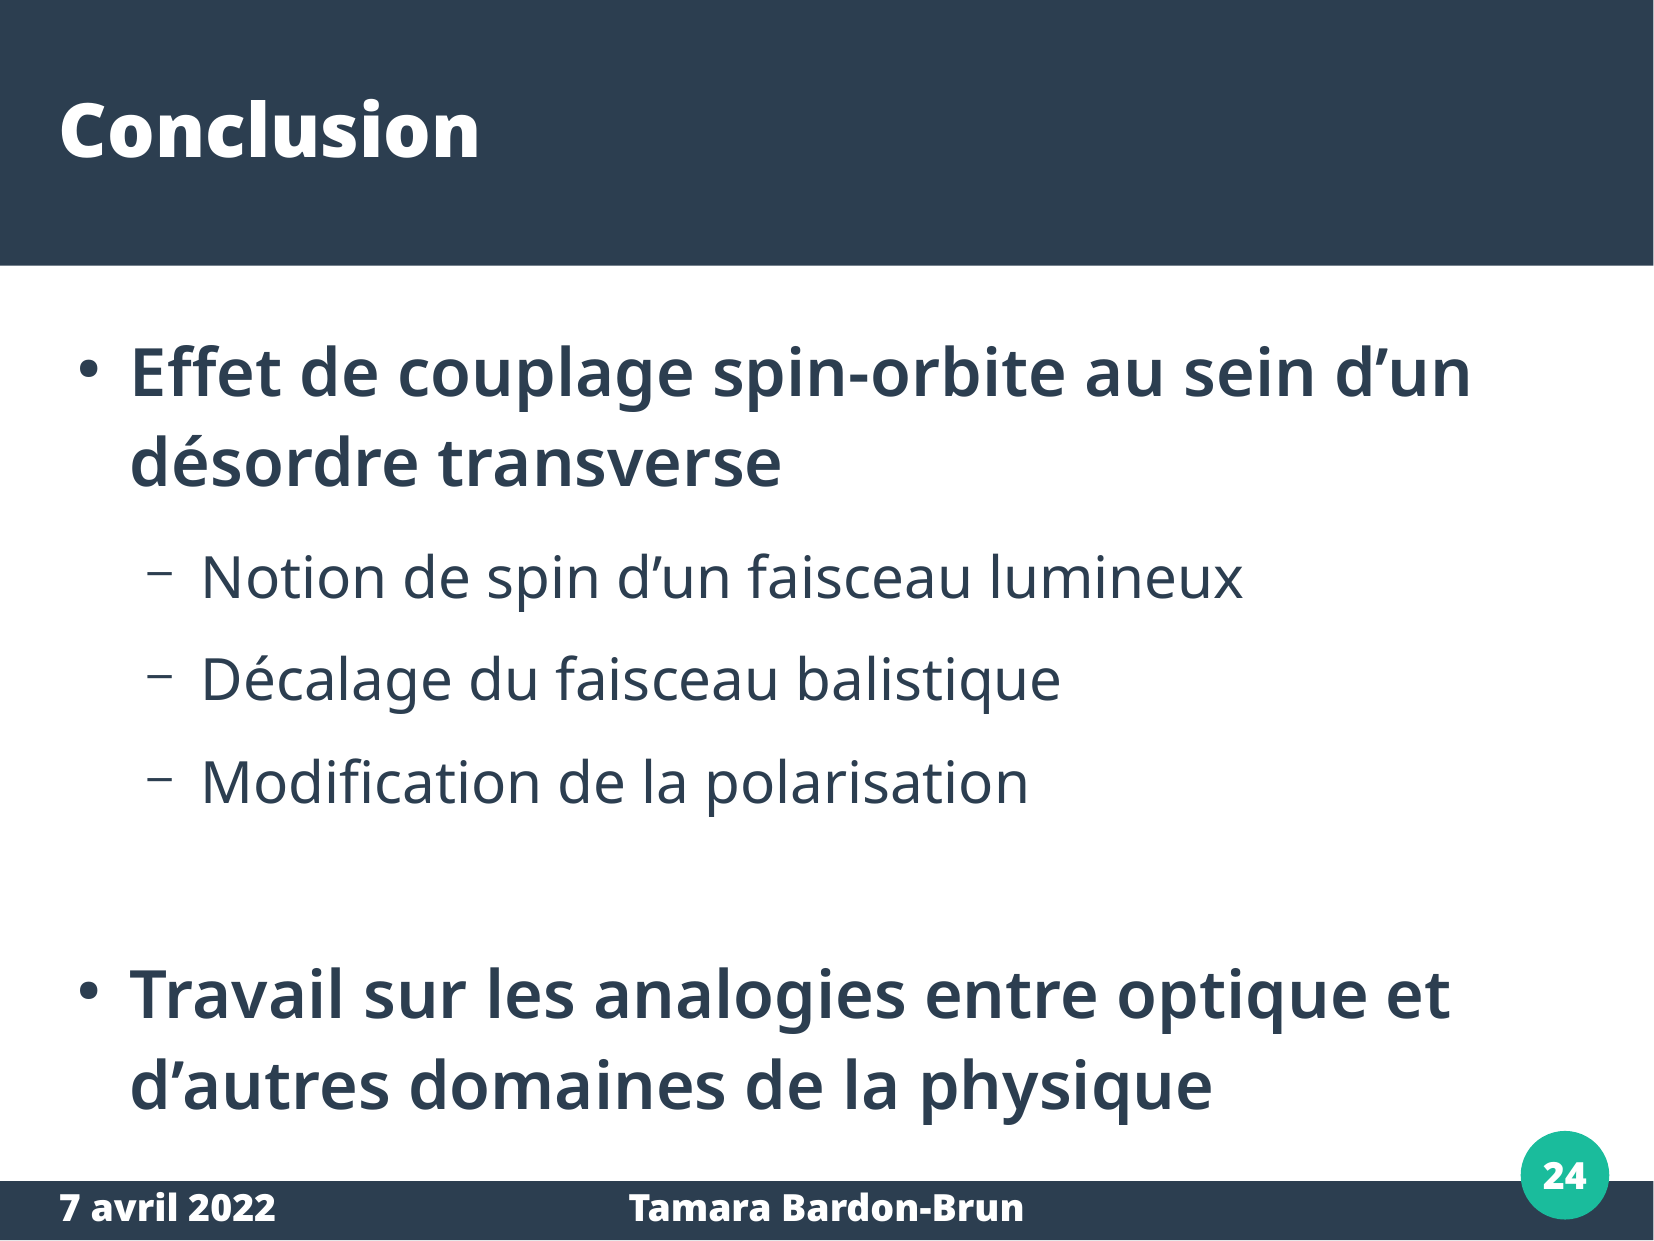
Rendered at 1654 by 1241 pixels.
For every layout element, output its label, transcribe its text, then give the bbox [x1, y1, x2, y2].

title Conclusion [59, 49, 1595, 207]
list Effet de couplage spin-orbite au sein d’un désordre transverse Notion de spin d’un faisceau lumineux Décalage du faisceau balistique Modification de la polarisation Travail sur les analogies entre optique et d’autres domaines de la physique [59, 324, 1595, 1152]
